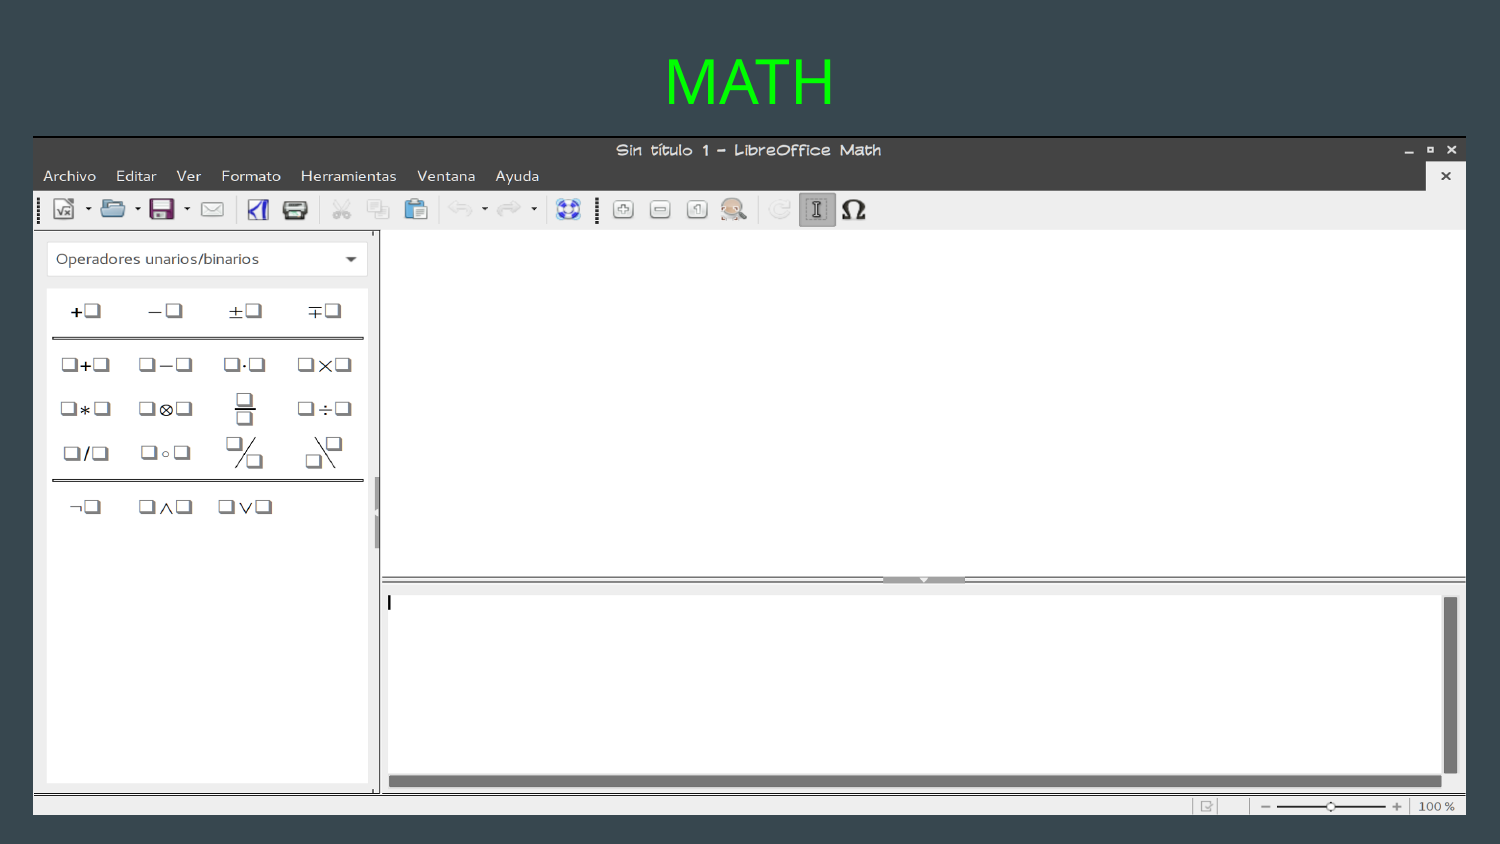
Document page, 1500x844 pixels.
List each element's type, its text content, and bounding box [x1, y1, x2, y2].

title MATH [51, 26, 1449, 136]
picture [33, 136, 1466, 815]
